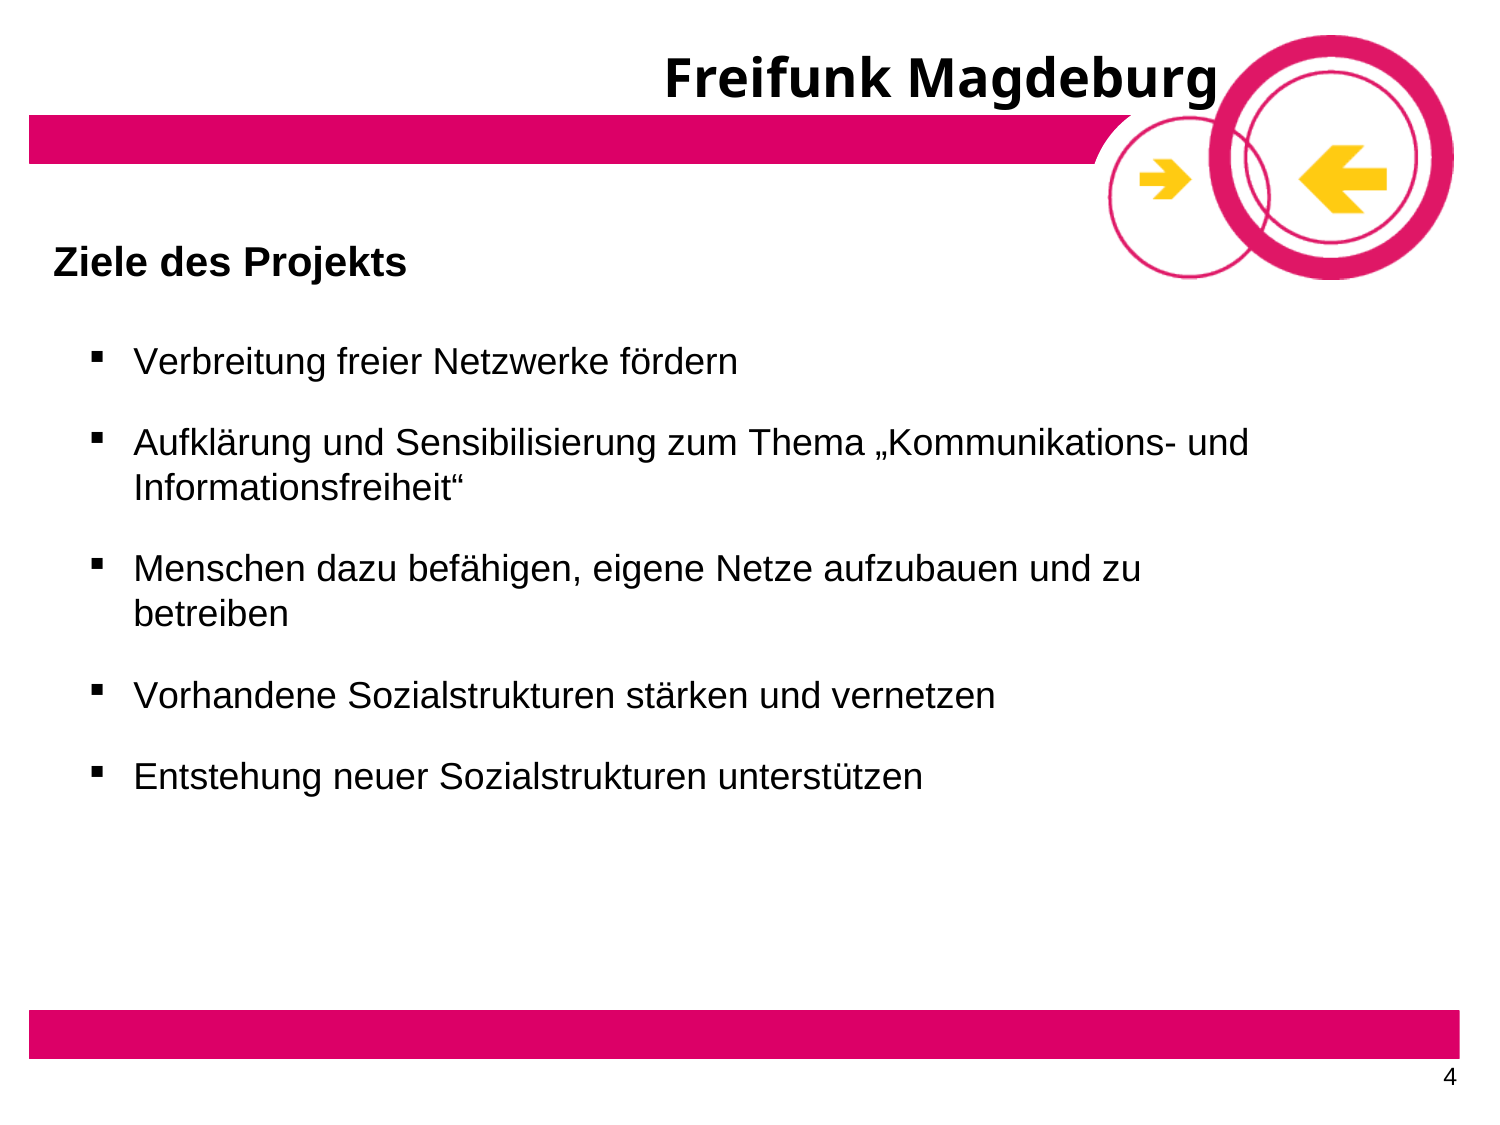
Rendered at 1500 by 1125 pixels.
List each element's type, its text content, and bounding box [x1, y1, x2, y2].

picture [1107, 73, 1114, 91]
picture [1107, 35, 1454, 280]
text_box Ziele des Projekts [53, 235, 1046, 396]
text_box Verbreitung freier Netzwerke fördern Aufklärung und Sensibilisierung zum Thema „Kommunikations- und Informationsfreiheit“ Menschen dazu befähigen, eigene Netze aufzubauen und zu betreiben Vorhandene Sozialstrukturen stärken und vernetzen Entstehung neuer Sozialstrukturen unterstützen [59, 337, 1288, 976]
